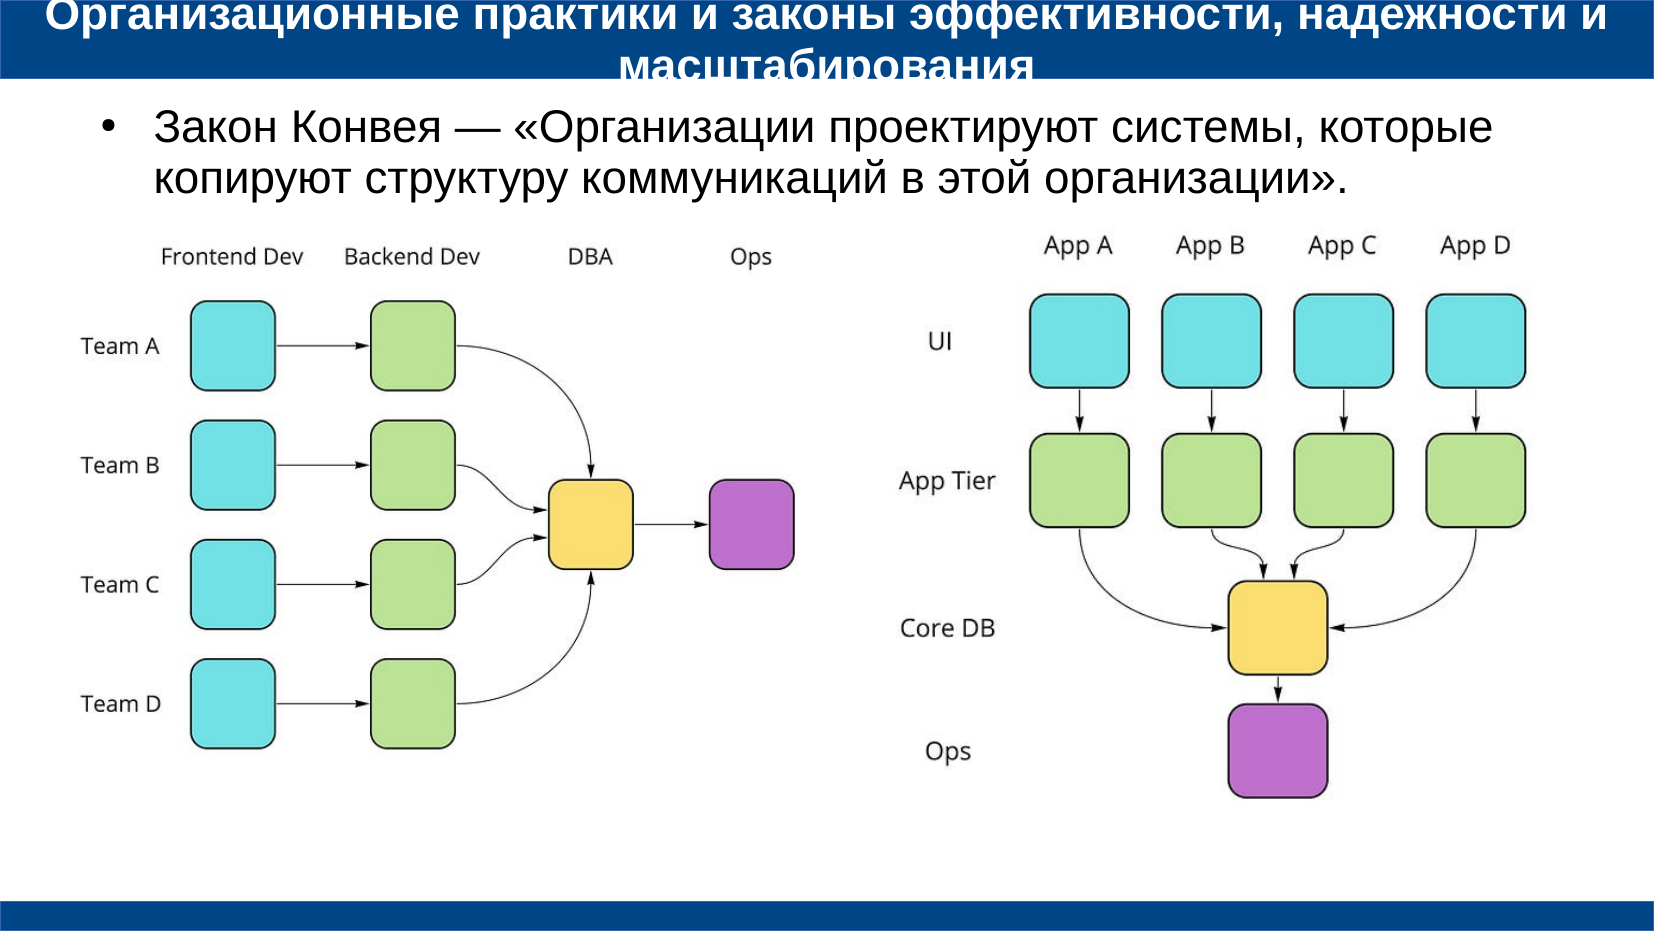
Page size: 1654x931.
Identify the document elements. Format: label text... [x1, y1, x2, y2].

list Закон Конвея — «Организации проектируют системы, которые копируют структуру коммуникаций в этой организации». [82, 101, 1571, 224]
picture [60, 209, 1643, 831]
title Организационные практики и законы эффективности, надежности и масштабирования [0, 0, 1654, 91]
